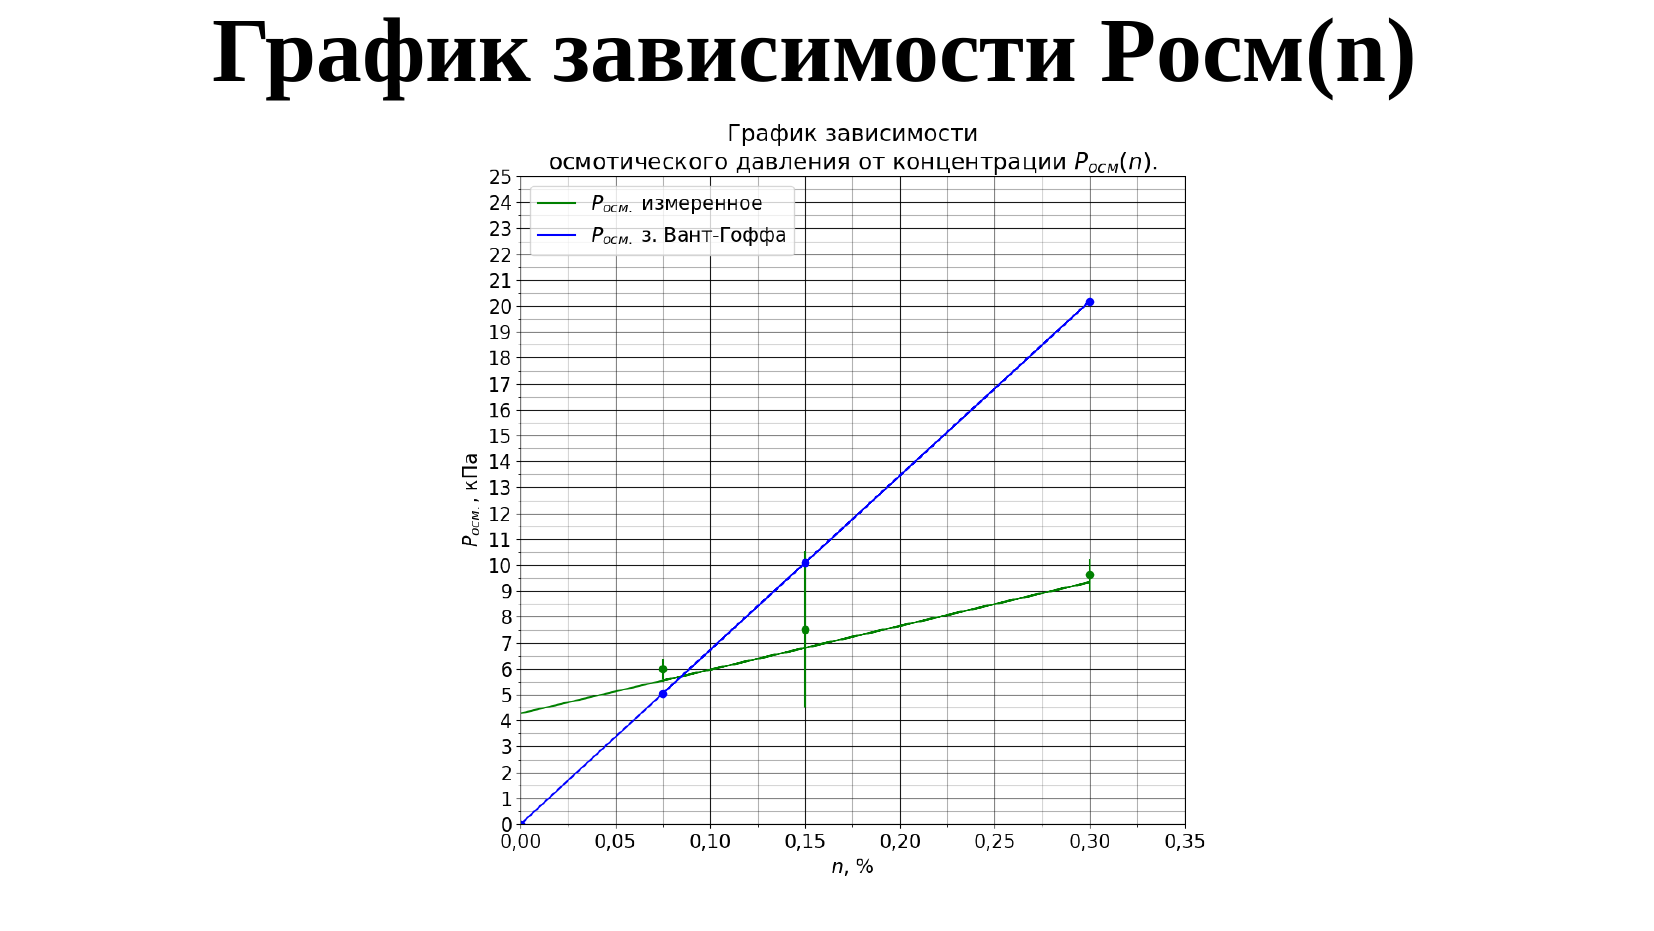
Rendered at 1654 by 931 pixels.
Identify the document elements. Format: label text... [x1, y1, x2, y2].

title График зависимости Pосм(n) [83, 0, 1572, 205]
picture [413, 73, 1270, 931]
